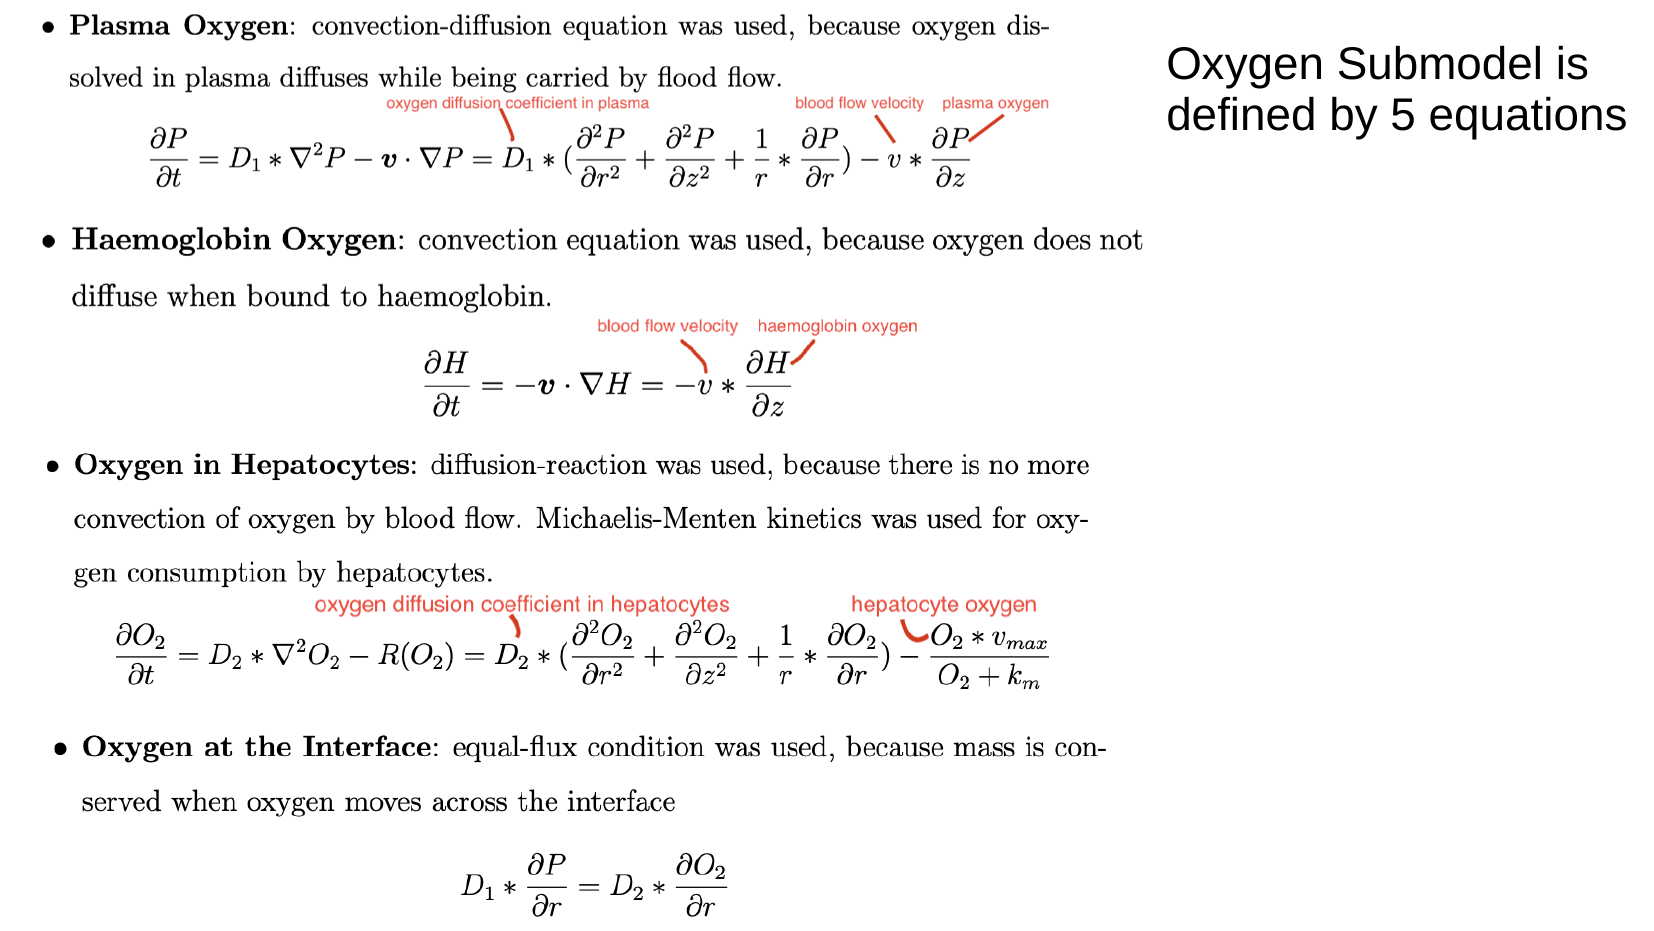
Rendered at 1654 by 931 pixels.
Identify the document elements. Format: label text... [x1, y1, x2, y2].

picture [29, 216, 1152, 427]
text_box Oxygen Submodel is defined by 5 equations [1151, 30, 1654, 178]
picture [35, 442, 1110, 709]
picture [41, 726, 1126, 931]
picture [29, 0, 1063, 207]
